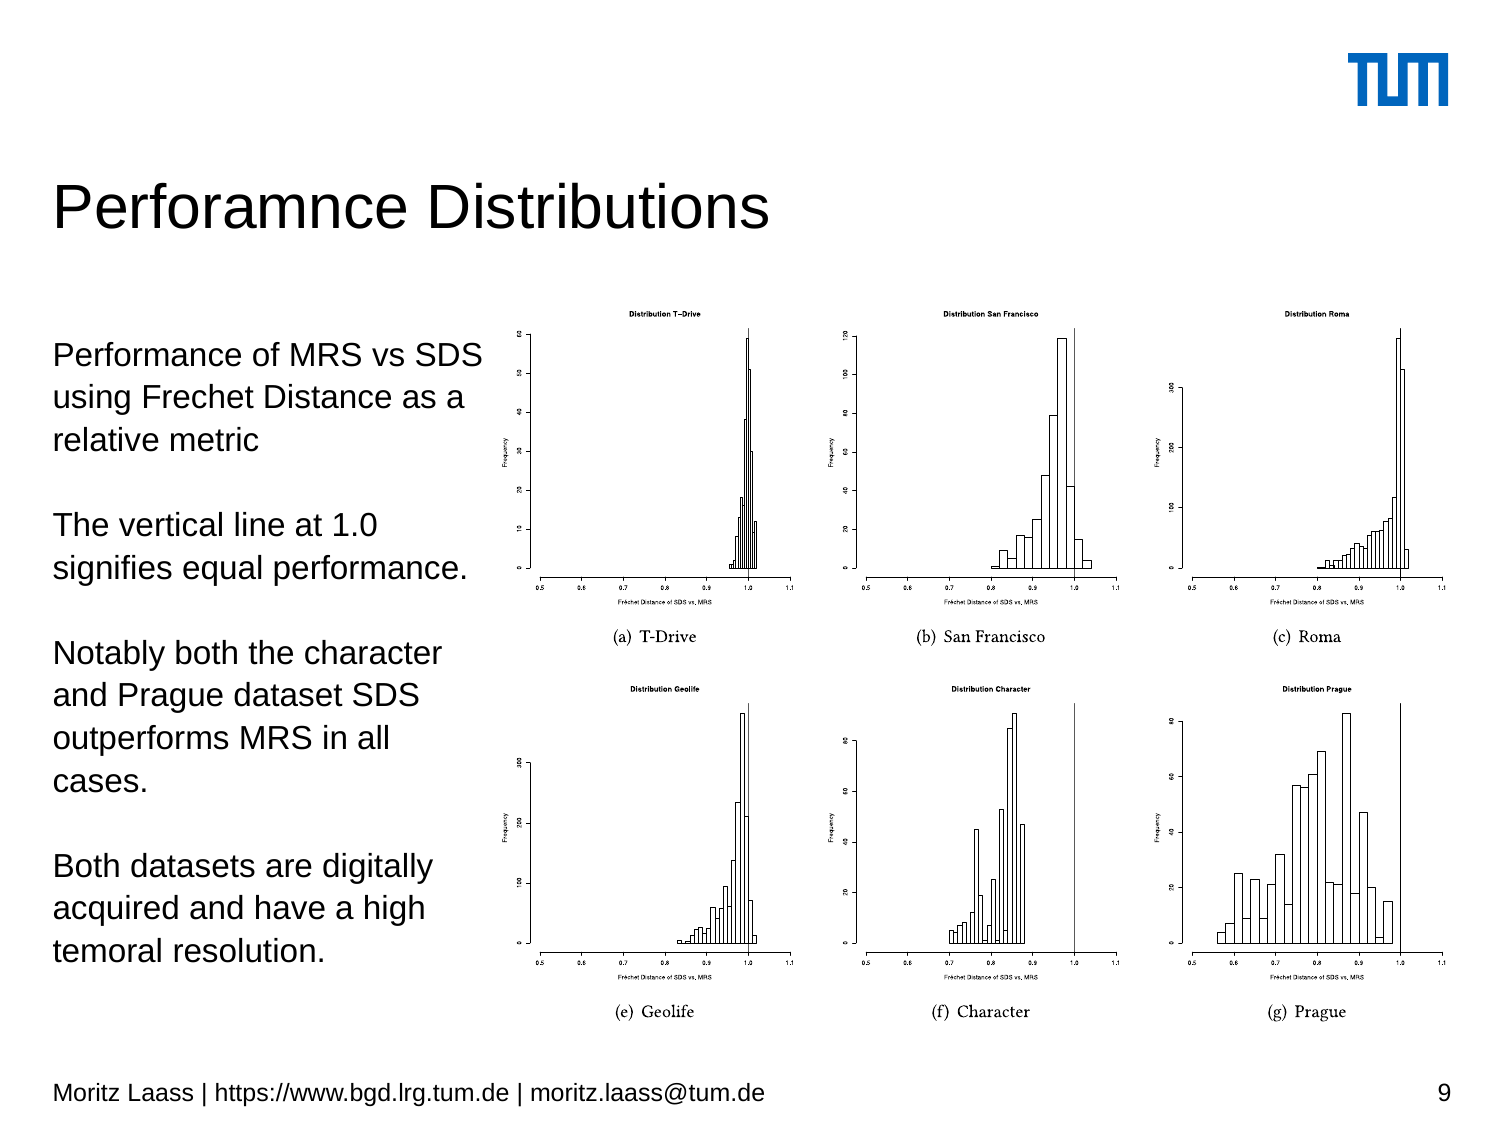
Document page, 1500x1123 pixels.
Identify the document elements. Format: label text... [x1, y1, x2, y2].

picture [488, 271, 1450, 1040]
list Performance of MRS vs SDS using Frechet Distance as a relative metric The vertical line at 1.0 signifies equal performance. Notably both the character and Prague dataset SDS outperforms MRS in all cases. Both datasets are digitally acquired and have a high temoral resolution. [52, 330, 488, 996]
title Perforamnce Distributions [52, 171, 1453, 242]
